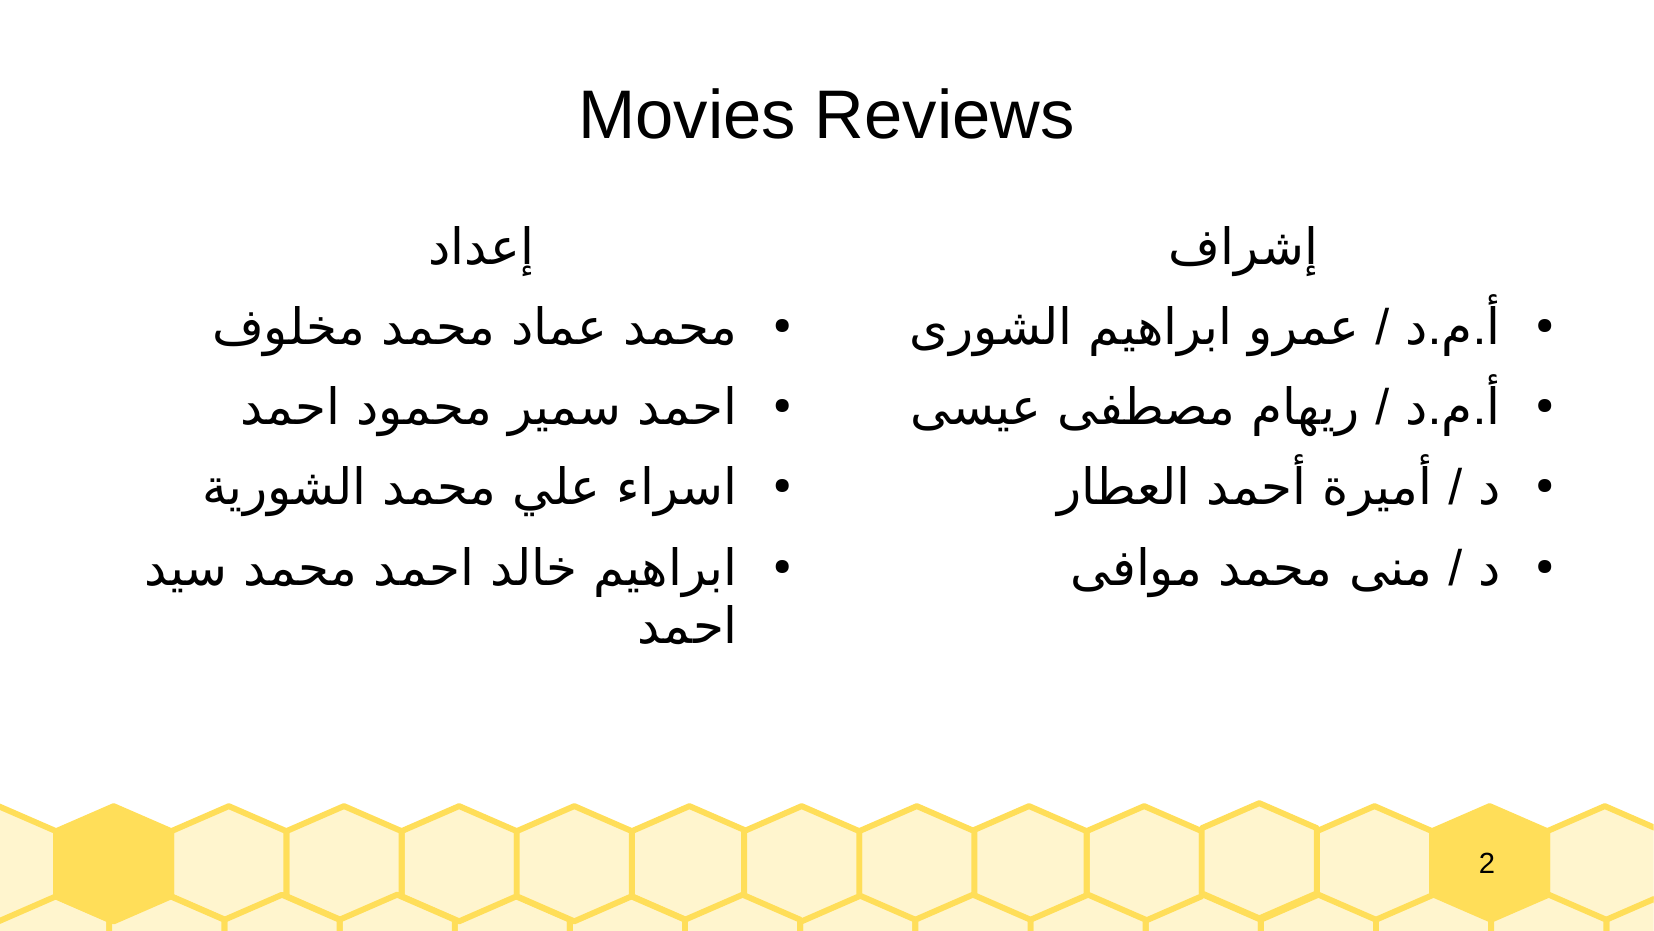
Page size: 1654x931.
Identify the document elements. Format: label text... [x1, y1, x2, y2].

list إشراف ‫أ‪.‬م‪.‬د‬ ‫‪/‬‬ ‫عمرو‬ ‫ابراهيم‬ ‫الشورى‬ ‫أ‪.‬م‪.‬د‬ ‫‪/‬‬ ‫ريهام‬ ‫مصطفى‬ ‫عيسى‬ ‫د‬ ‫‪/‬‬ ‫أميرة‬ ‫أحمد‬ ‫العطار‬ ‫د‬ ‫‪/‬‬ ‫منى‬ ‫محمد‬ ‫موافى‬ [845, 217, 1572, 758]
title Movies Reviews [82, 37, 1571, 193]
list إعداد محمد عماد محمد مخلوف ‫احمد‬ ‫سمير‬ ‫محمود‬ ‫احمد‬ ‫اسراء‬ ‫علي‬ ‫محمد‬ ‫الشورية‬ ‫ابراهيم‬ ‫خالد‬ ‫احمد‬ ‫محمد‬ ‫سيد‬ ‫احمد‬ [82, 217, 809, 758]
